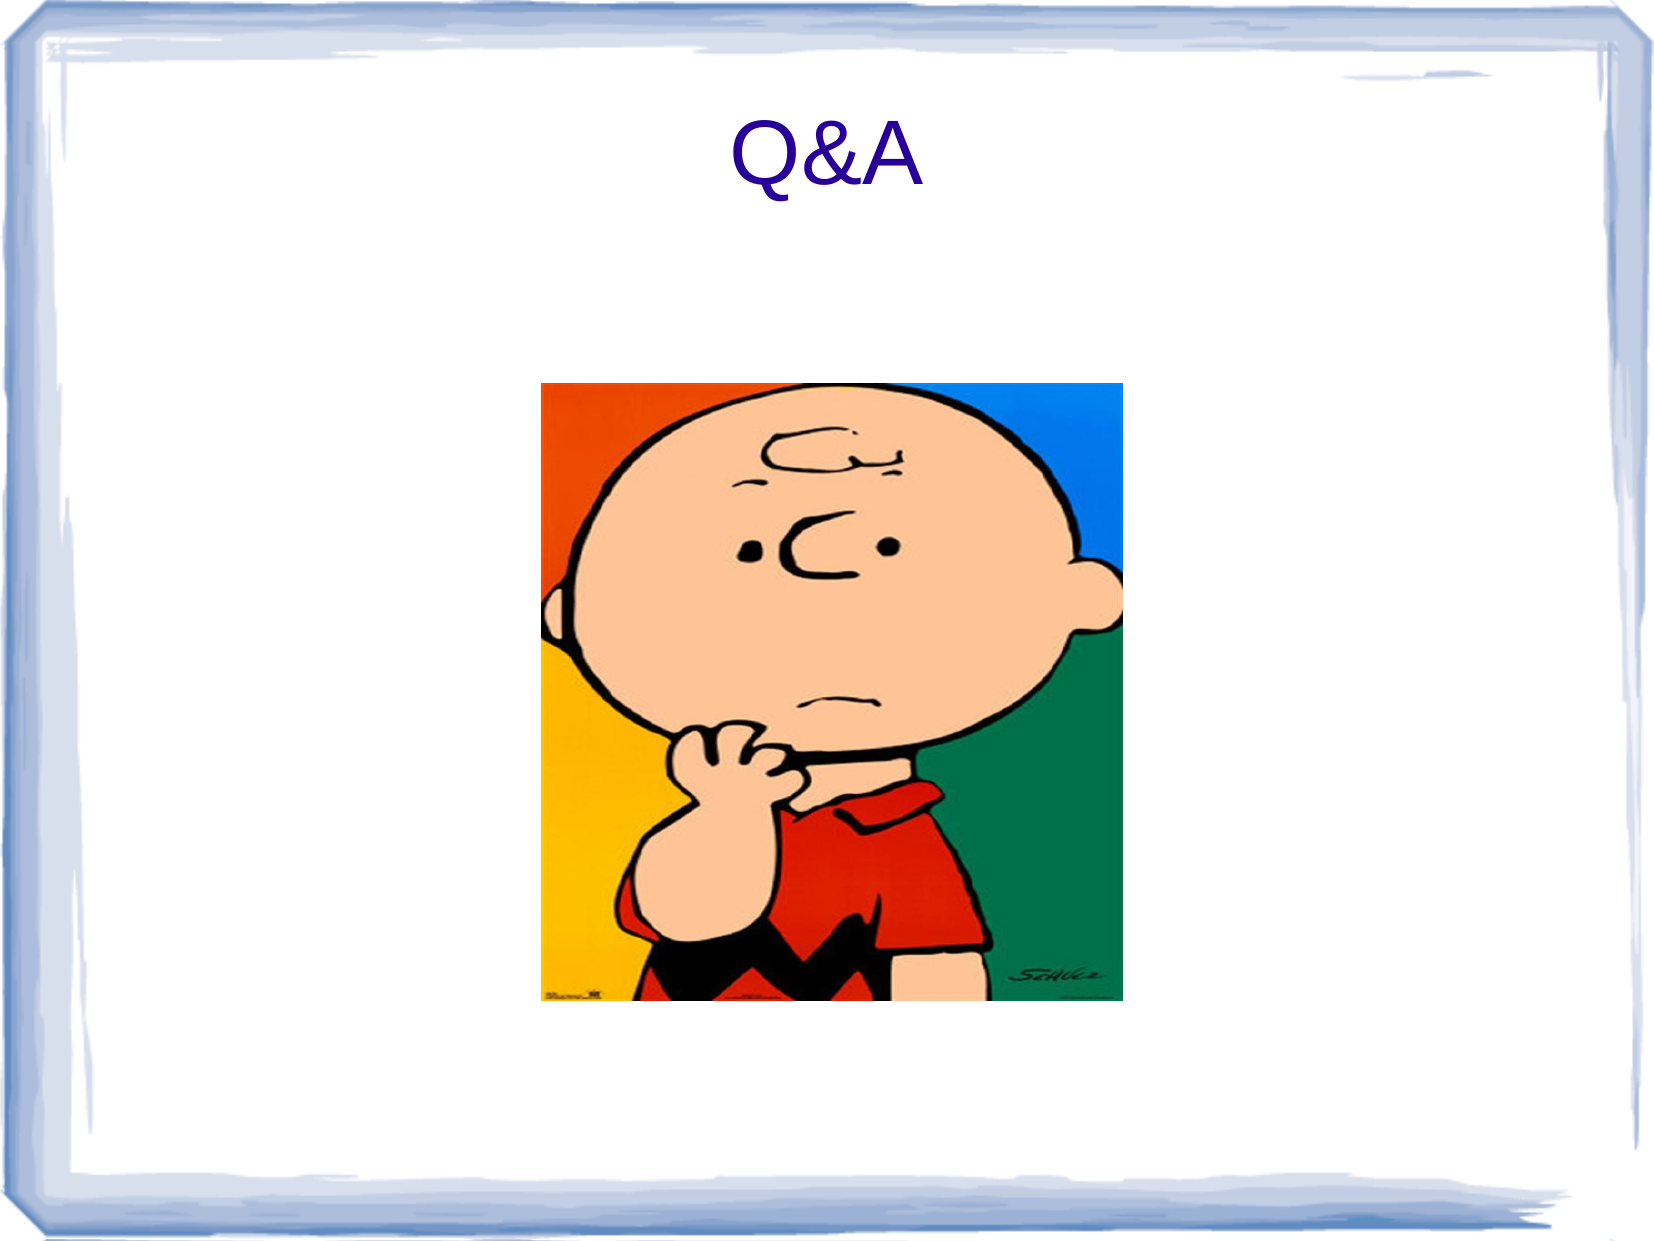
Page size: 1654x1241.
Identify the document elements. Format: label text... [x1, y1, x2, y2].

title Q&A [82, 49, 1571, 257]
picture [0, 0, 1654, 1241]
